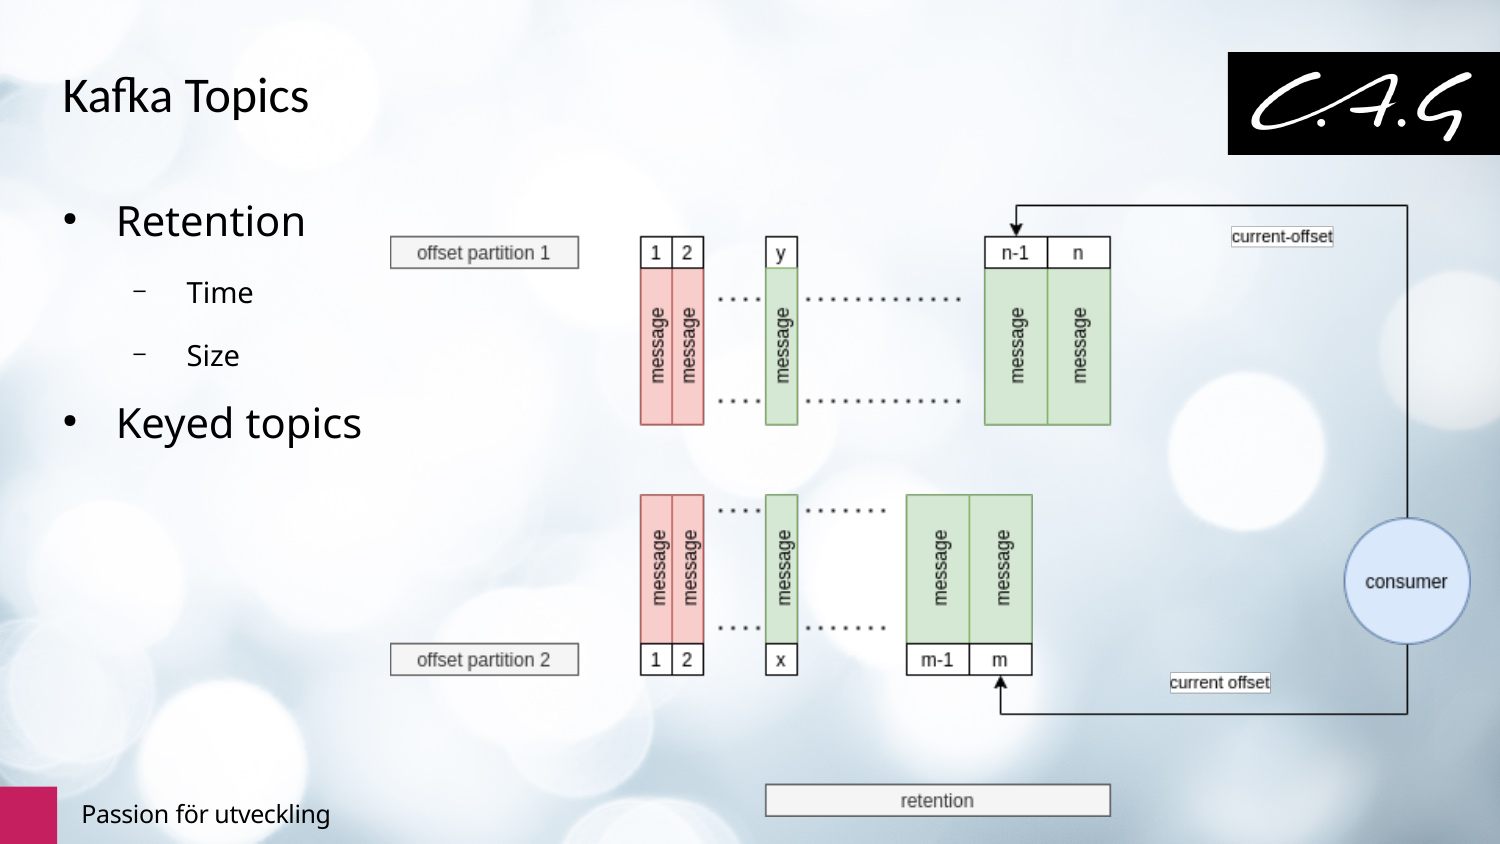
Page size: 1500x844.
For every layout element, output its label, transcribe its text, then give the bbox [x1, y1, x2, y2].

picture [0, 0, 1500, 844]
title Kafka Topics [62, 30, 1197, 171]
list Retention Time Size Keyed topics [45, 202, 390, 736]
